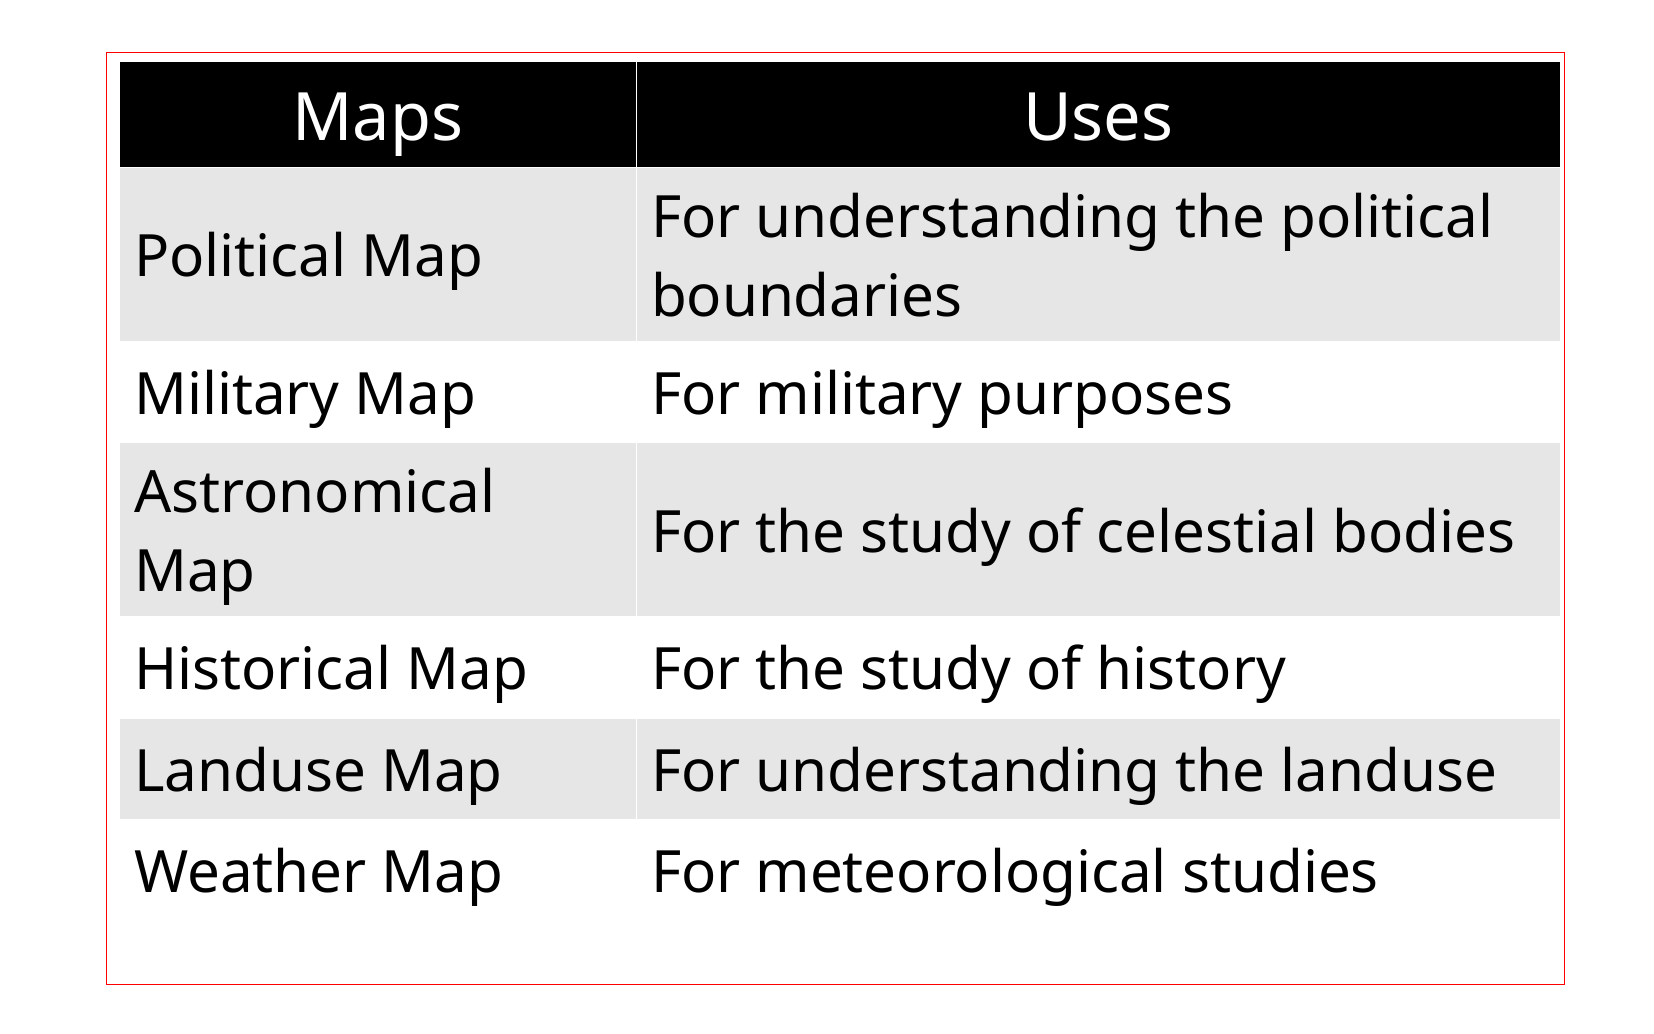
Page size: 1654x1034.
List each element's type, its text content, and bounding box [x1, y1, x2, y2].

table_cell Landuse Map [120, 719, 636, 819]
table_cell Military Map [120, 342, 636, 442]
text_box [106, 52, 1565, 985]
table_cell For meteorological studies [637, 820, 1560, 920]
table_cell Historical Map [120, 617, 636, 718]
table_cell For the study of history [637, 617, 1560, 718]
table_cell Political Map [120, 168, 636, 341]
table_header Maps [120, 62, 636, 167]
table_cell For the study of celestial bodies [637, 443, 1560, 616]
table_cell Weather Map [120, 820, 636, 920]
table_header Uses [637, 62, 1560, 167]
table_cell For understanding the political boundaries [637, 168, 1560, 341]
table_cell For military purposes [637, 342, 1560, 442]
table_cell Astronomical Map [120, 443, 636, 616]
table_cell For understanding the landuse [637, 719, 1560, 819]
